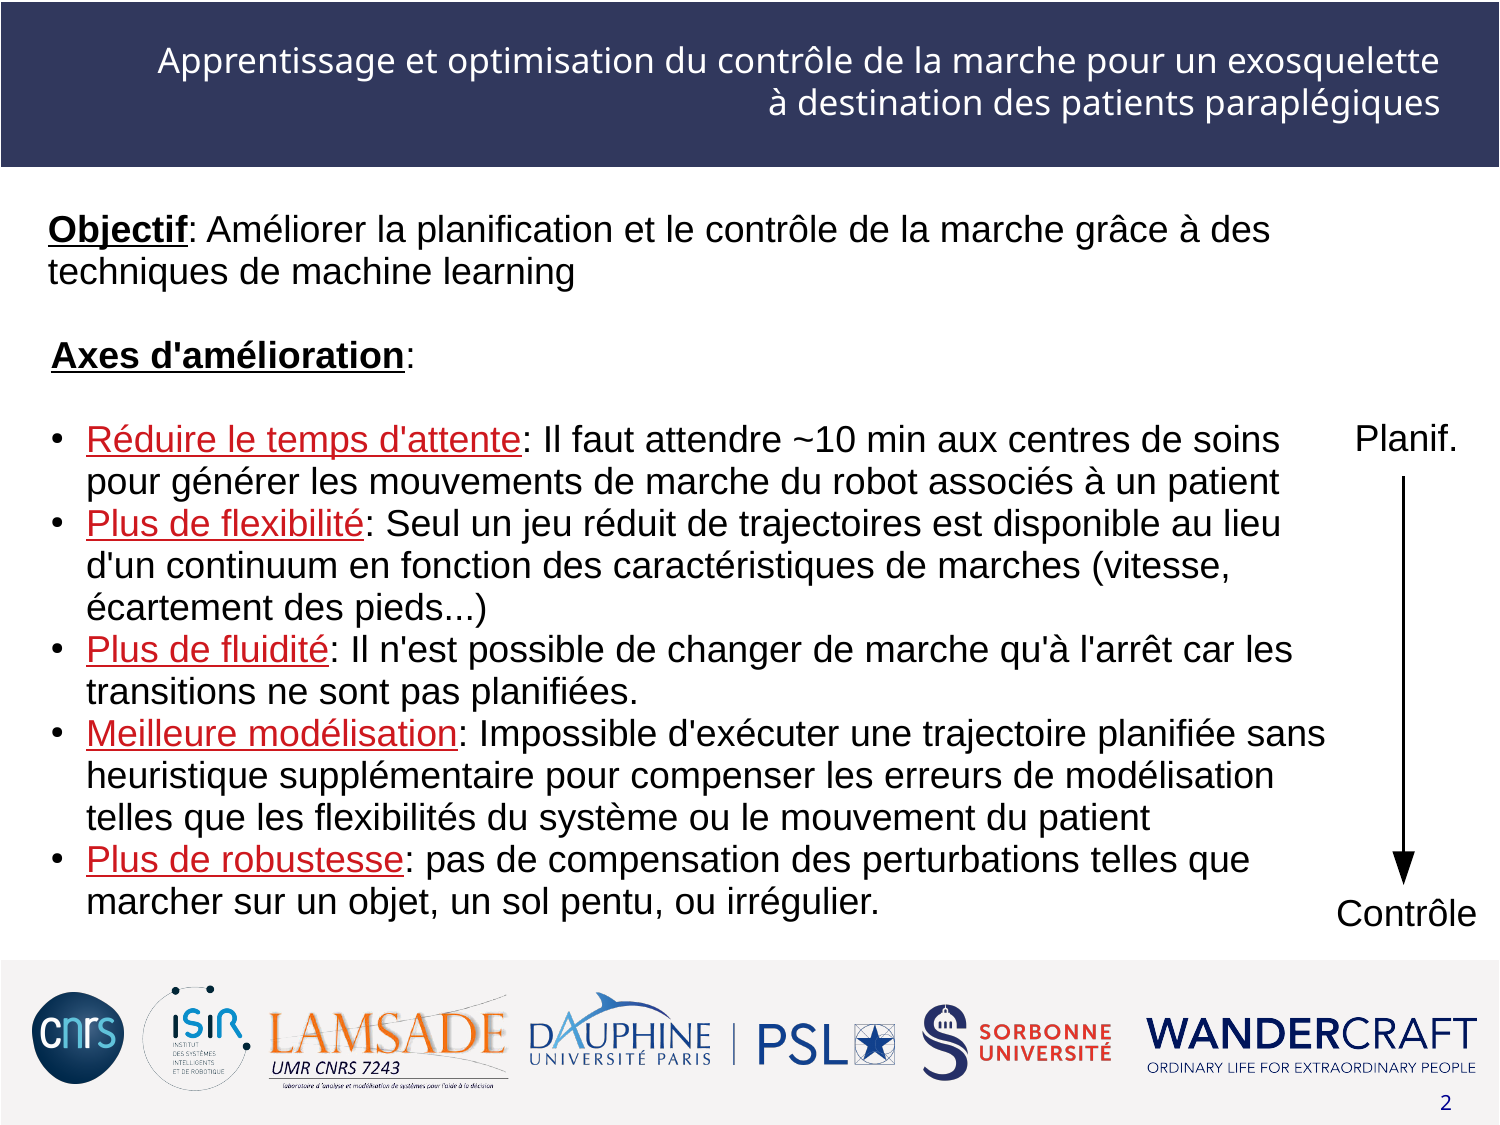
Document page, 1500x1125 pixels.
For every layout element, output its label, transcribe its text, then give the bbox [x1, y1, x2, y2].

picture [530, 992, 895, 1065]
text_box Objectif: Améliorer la planification et le contrôle de la marche grâce à des techniques de machine learning [33, 201, 1429, 300]
title Apprentissage et optimisation du contrôle de la marche pour un exosquelette à destination des patients paraplégiques [68, 17, 1458, 145]
picture [138, 981, 255, 1095]
picture [1146, 1017, 1477, 1073]
picture [922, 1004, 1111, 1081]
picture [264, 994, 511, 1089]
text_box Contrôle [1289, 885, 1500, 951]
text_box Planif. [1289, 410, 1500, 477]
picture [32, 992, 124, 1084]
text_box Axes d'amélioration: Réduire le temps d'attente: Il faut attendre ~10 min aux centres de soins pour générer les mouvements de marche du robot associés à un patient Plus de flexibilité: Seul un jeu réduit de trajectoires est disponible au lieu d'un continuum en fonction des caractéristiques de marches (vitesse, écartement des pieds...) Plus de fluidité: Il n'est possible de changer de marche qu'à l'arrêt car les transitions ne sont pas planifiées. Meilleure modélisation: Impossible d'exécuter une trajectoire planifiée sans heuristique supplémentaire pour compenser les erreurs de modélisation telles que les flexibilités du système ou le mouvement du patient Plus de robustesse: pas de compensation des perturbations telles que marcher sur un objet, un sol pentu, ou irrégulier. [35, 327, 1356, 931]
